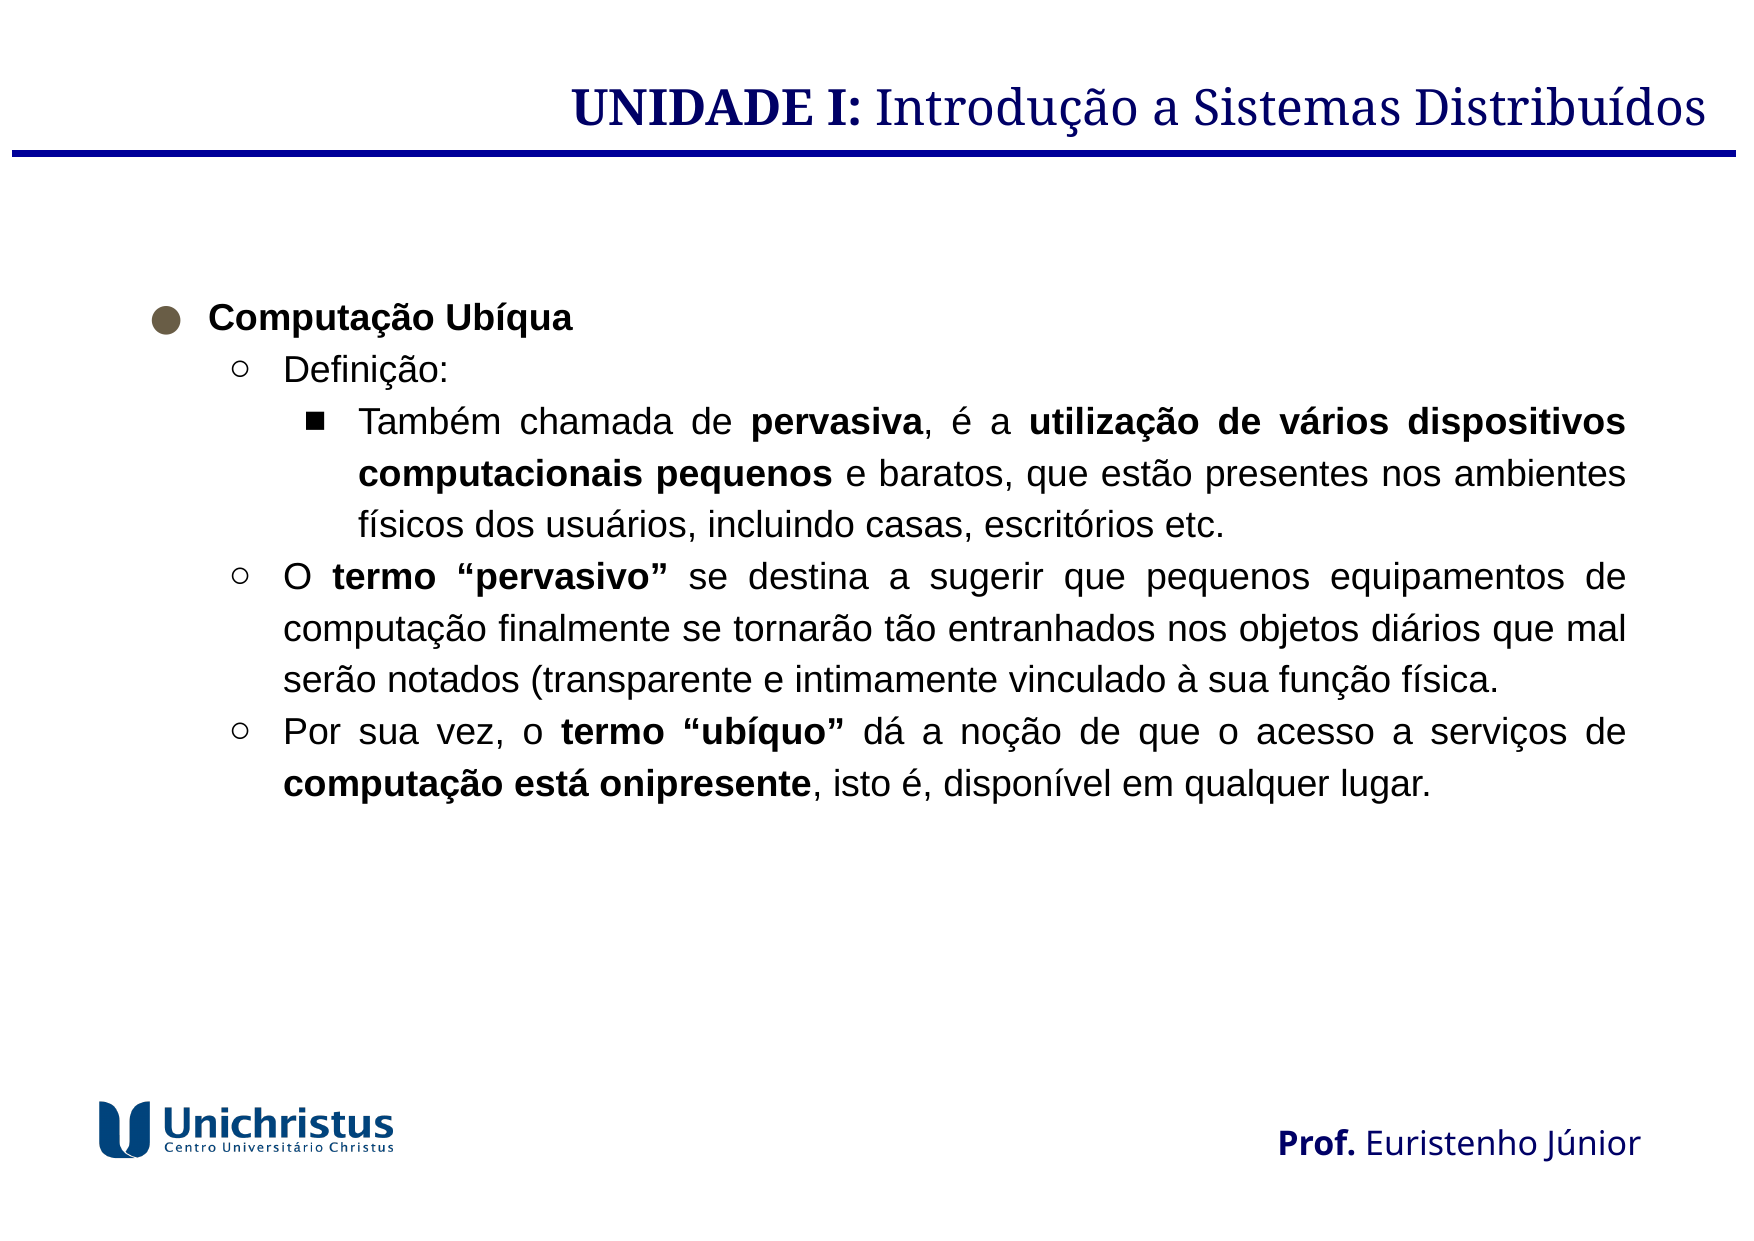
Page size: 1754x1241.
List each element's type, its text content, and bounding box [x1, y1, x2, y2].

text_box Prof. Euristenho Júnior [1262, 1111, 1695, 1167]
picture [94, 1098, 398, 1160]
text_box UNIDADE I: Introdução a Sistemas Distribuídos [556, 157, 1708, 161]
text_box UNIDADE I: Introdução a Sistemas Distribuídos [556, 64, 1708, 150]
text_box Computação Ubíqua Definição: Também chamada de pervasiva, é a utilização de vários dispositivos computacionais pequenos e baratos, que estão presentes nos ambientes físicos dos usuários, incluindo casas, escritórios etc. O termo “pervasivo” se destina a sugerir que pequenos equipamentos de computação finalmente se tornarão tão entranhados nos objetos diários que mal serão notados (transparente e intimamente vinculado à sua função física. Por sua vez, o termo “ubíquo” dá a noção de que o acesso a serviços de computação está onipresente, isto é, disponível em qualquer lugar. [118, 271, 1642, 869]
